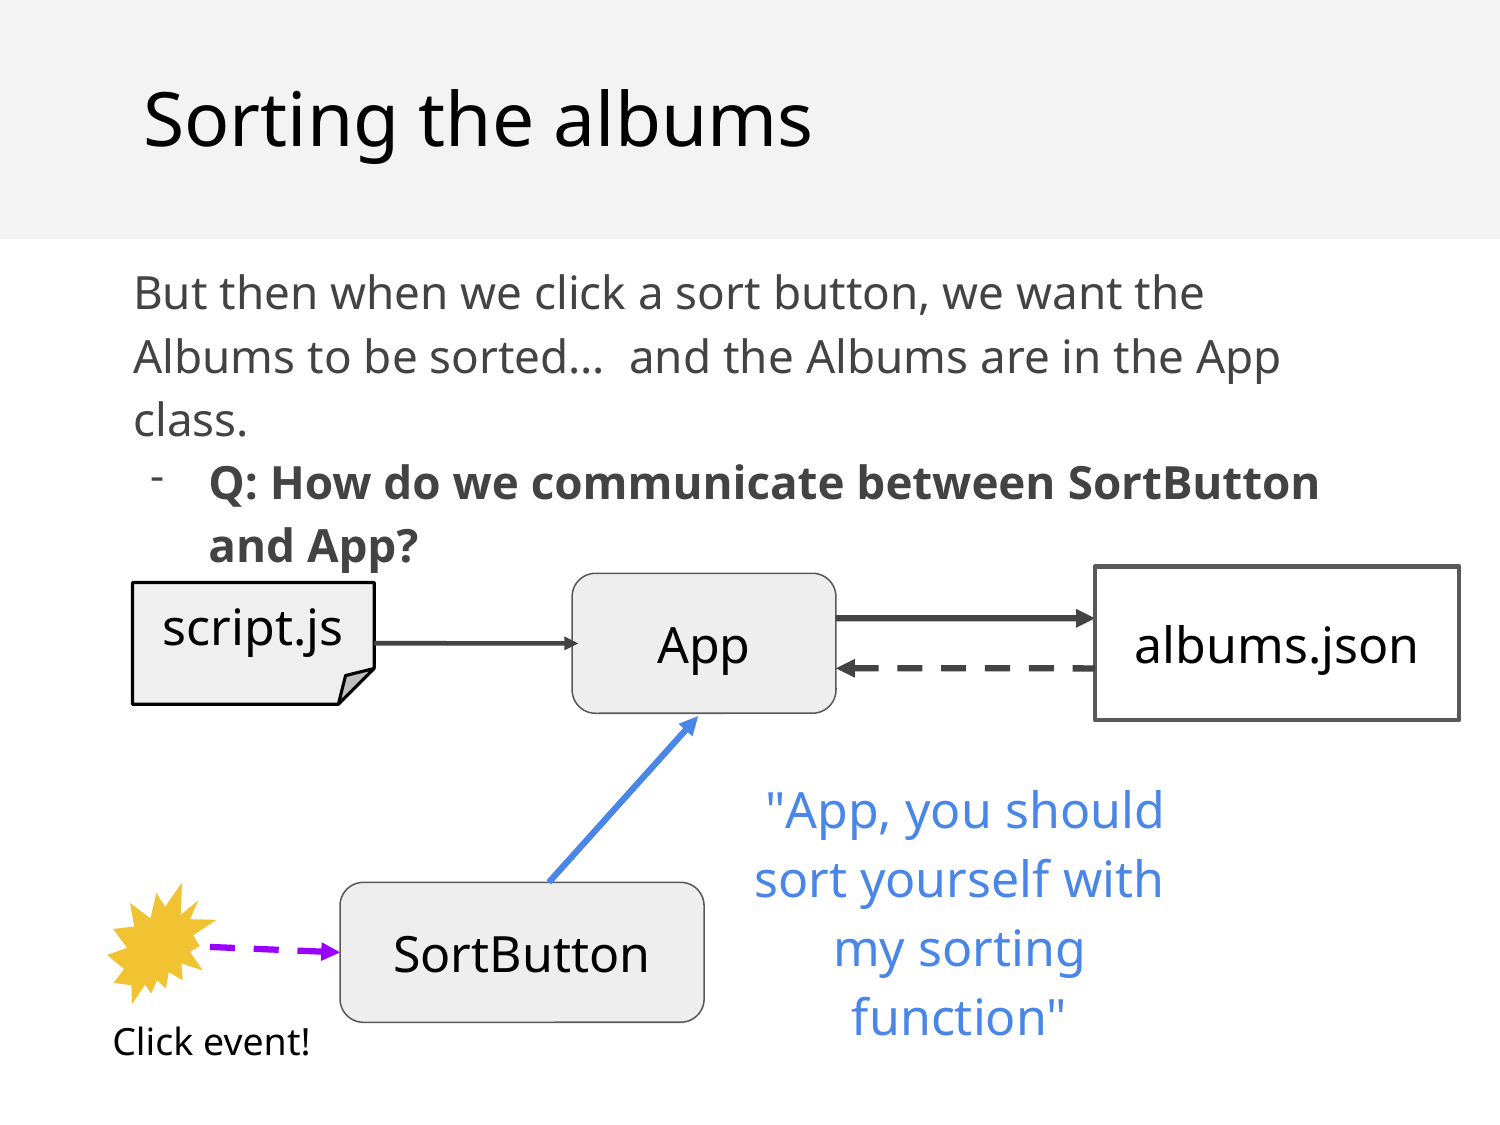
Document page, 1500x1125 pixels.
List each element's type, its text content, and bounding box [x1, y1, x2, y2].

text_box SortButton [340, 882, 705, 1023]
list "App, you should sort yourself with my sorting function" [705, 754, 1214, 1008]
text_box Click event! [97, 1002, 339, 1125]
title Sorting the albums [128, 56, 1372, 183]
text_box script.js [132, 582, 375, 705]
list But then when we click a sort button, we want the Albums to be sorted… and the Albums are in the App class. Q: How do we communicate between SortButton and App? [118, 240, 1372, 542]
text_box albums.json [1095, 566, 1460, 720]
text_box App [572, 573, 836, 714]
text_box [107, 882, 217, 1002]
